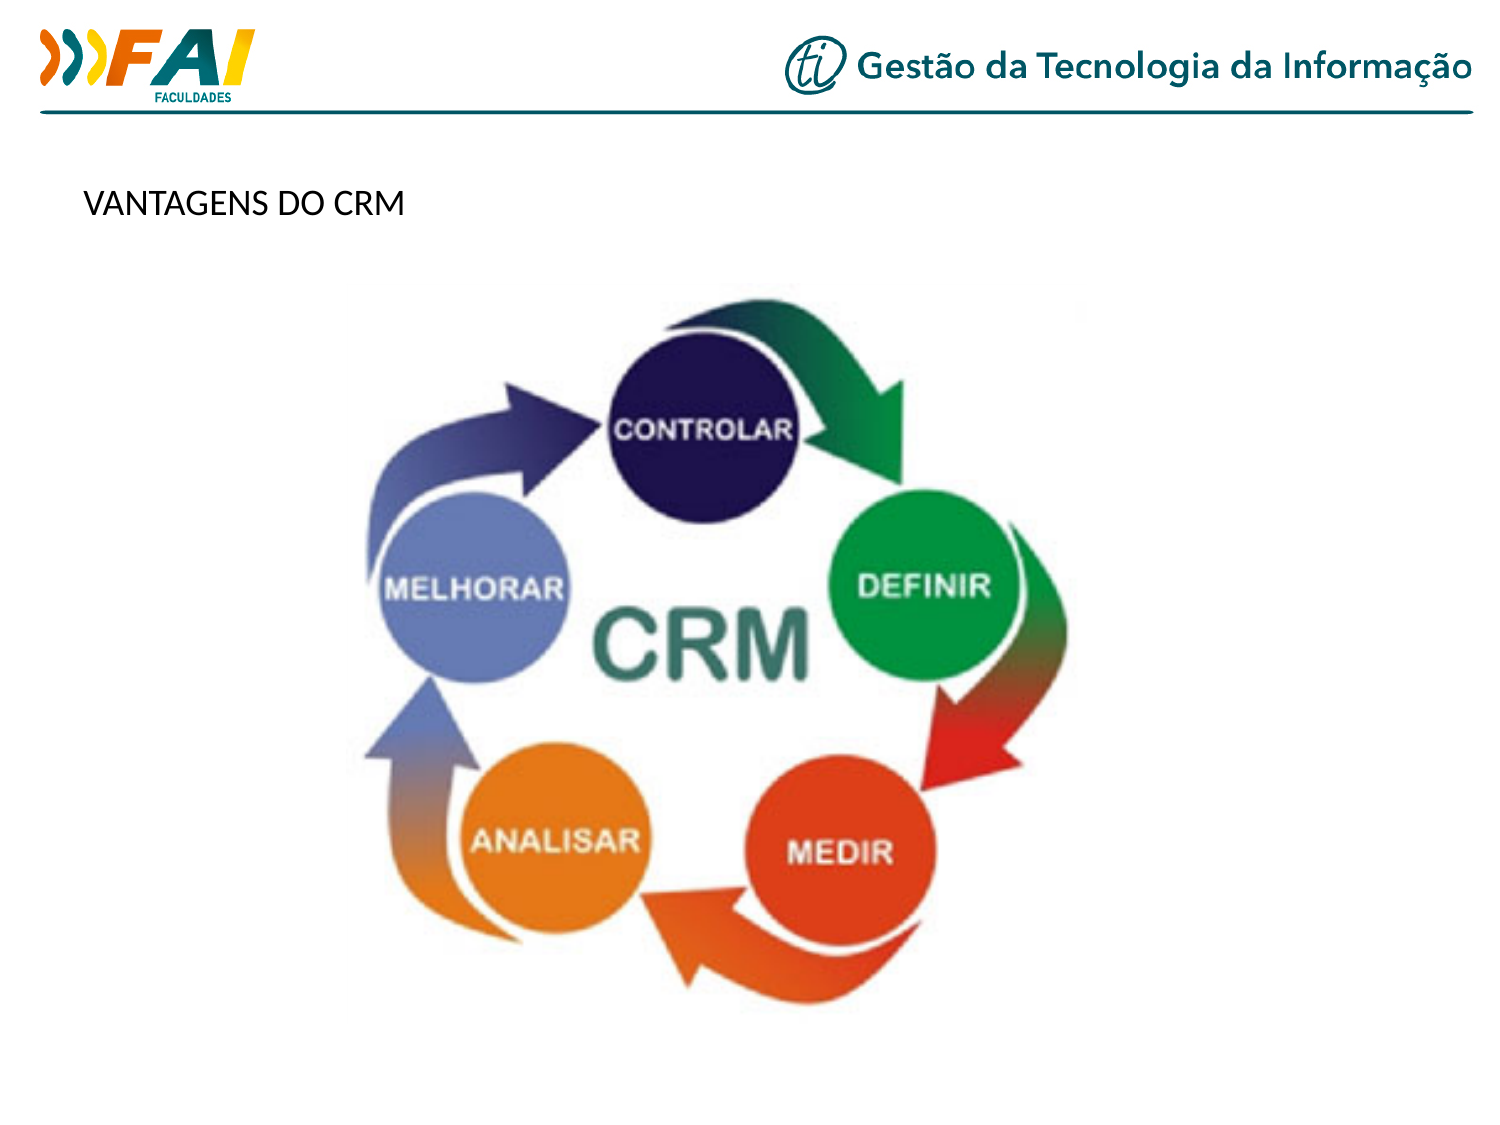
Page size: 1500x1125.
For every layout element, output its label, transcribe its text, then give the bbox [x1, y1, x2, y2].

picture [0, 0, 1500, 1125]
title VANTAGENS DO CRM [83, 148, 1359, 264]
